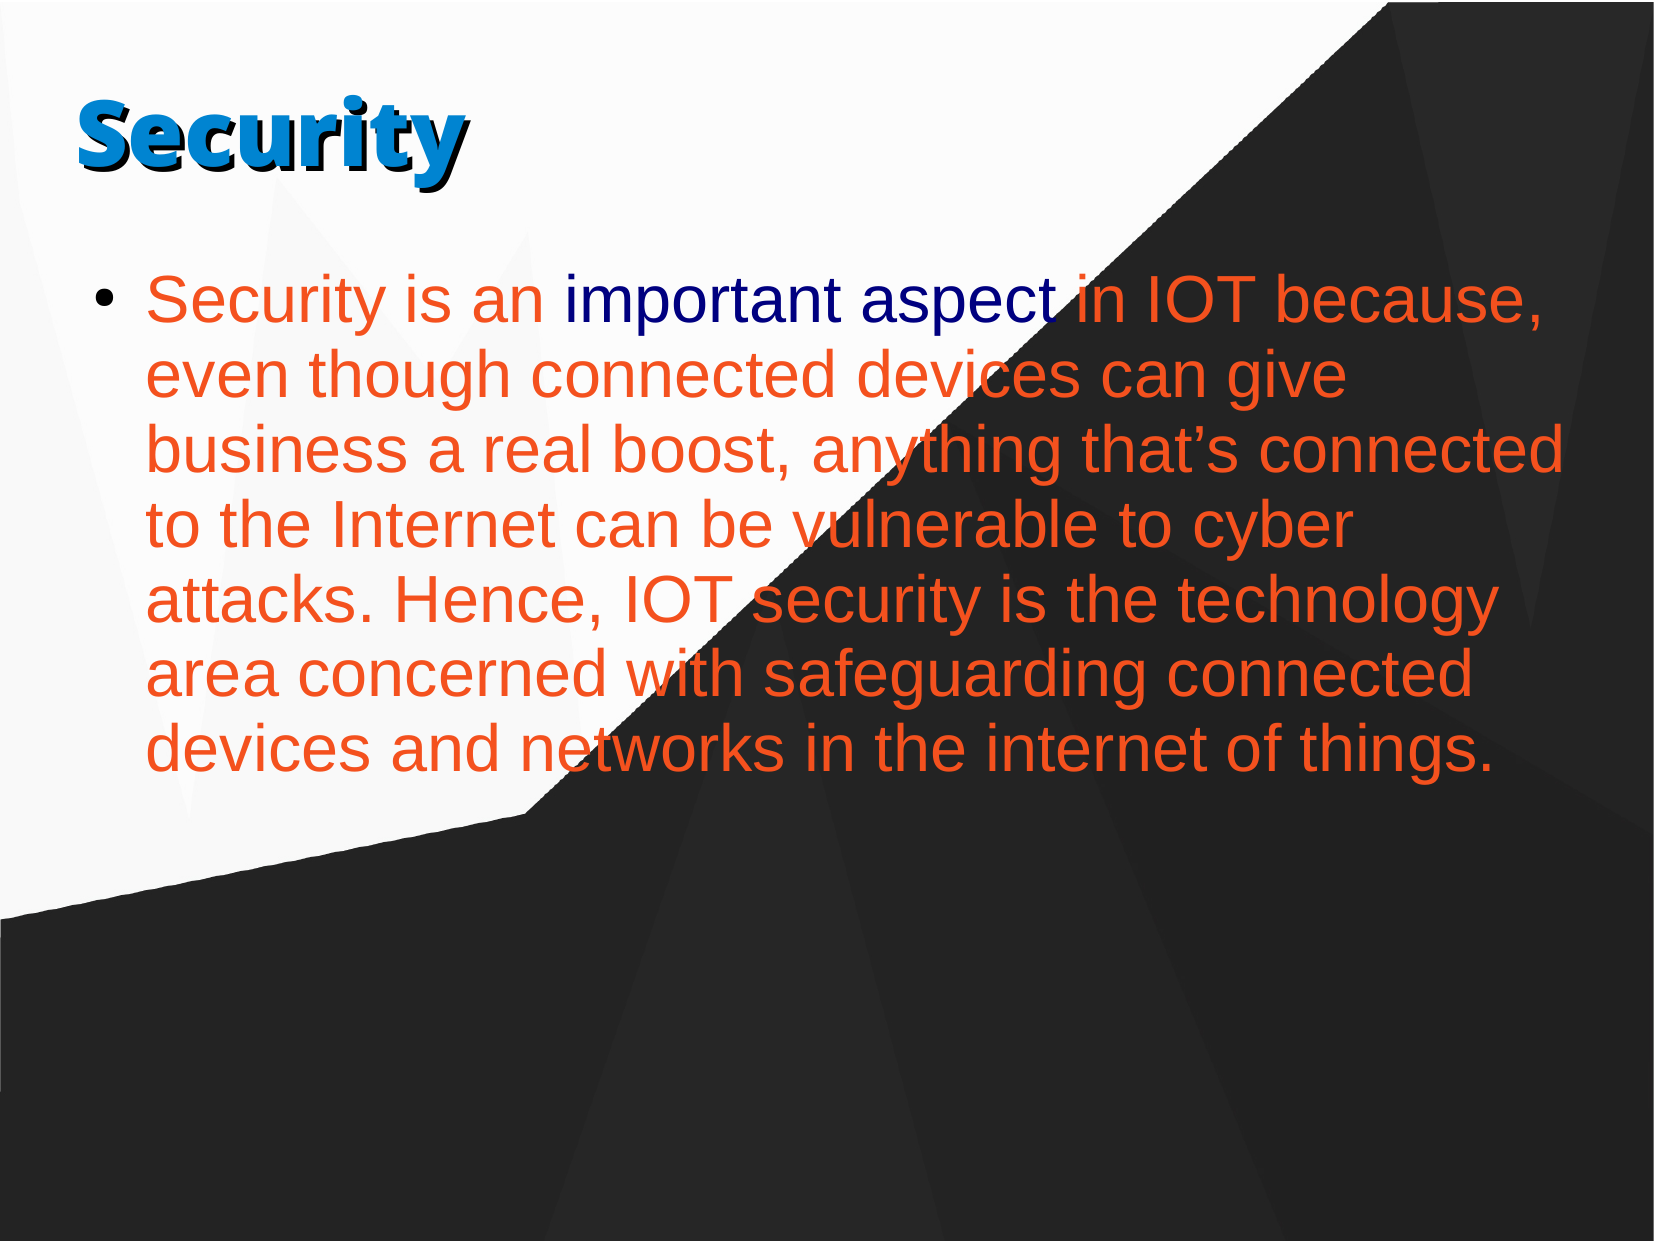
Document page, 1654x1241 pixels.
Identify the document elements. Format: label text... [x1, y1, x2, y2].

list Security is an important aspect in IOT because, even though connected devices can give business a real boost, anything that’s connected to the Internet can be vulnerable to cyber attacks. Hence, IOT security is the technology area concerned with safeguarding connected devices and networks in the internet of things. [75, 262, 1576, 786]
title Security [75, 37, 1043, 226]
picture [0, 2, 1654, 1241]
